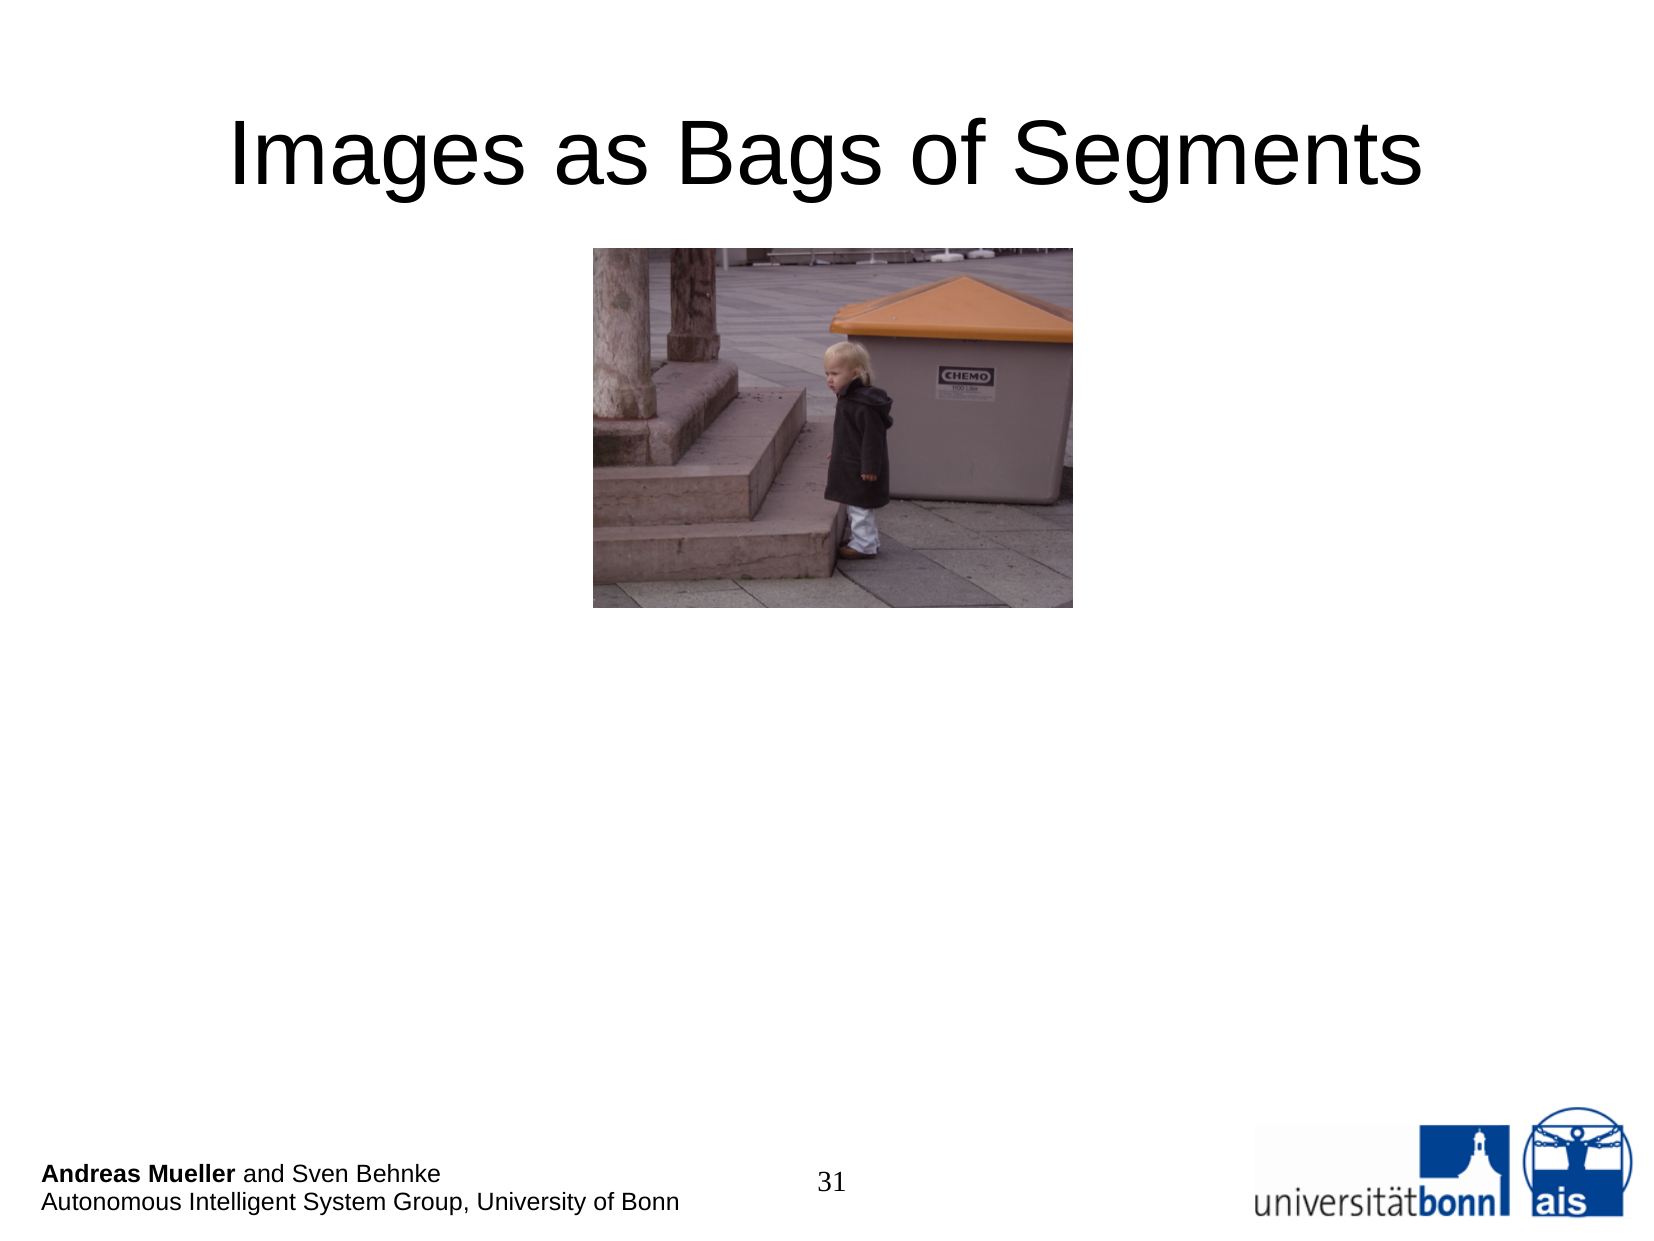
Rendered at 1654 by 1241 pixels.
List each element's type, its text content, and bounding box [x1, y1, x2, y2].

title Images as Bags of Segments [82, 49, 1571, 257]
picture [593, 248, 1073, 608]
picture [1255, 1106, 1635, 1220]
